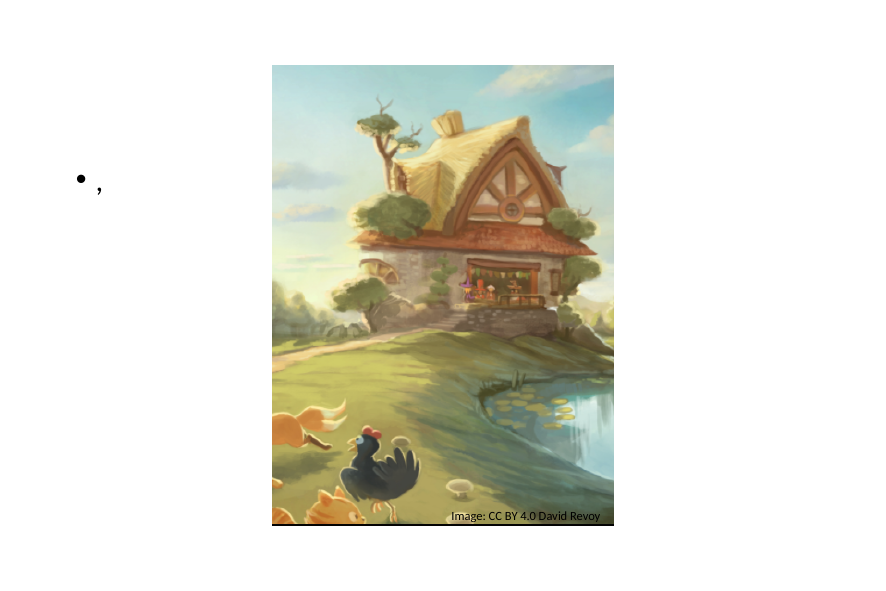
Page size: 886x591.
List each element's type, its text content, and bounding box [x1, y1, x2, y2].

list , [60, 157, 826, 532]
text_box Image: CC BY 4.0 David Revoy [443, 503, 613, 528]
picture [272, 65, 614, 157]
